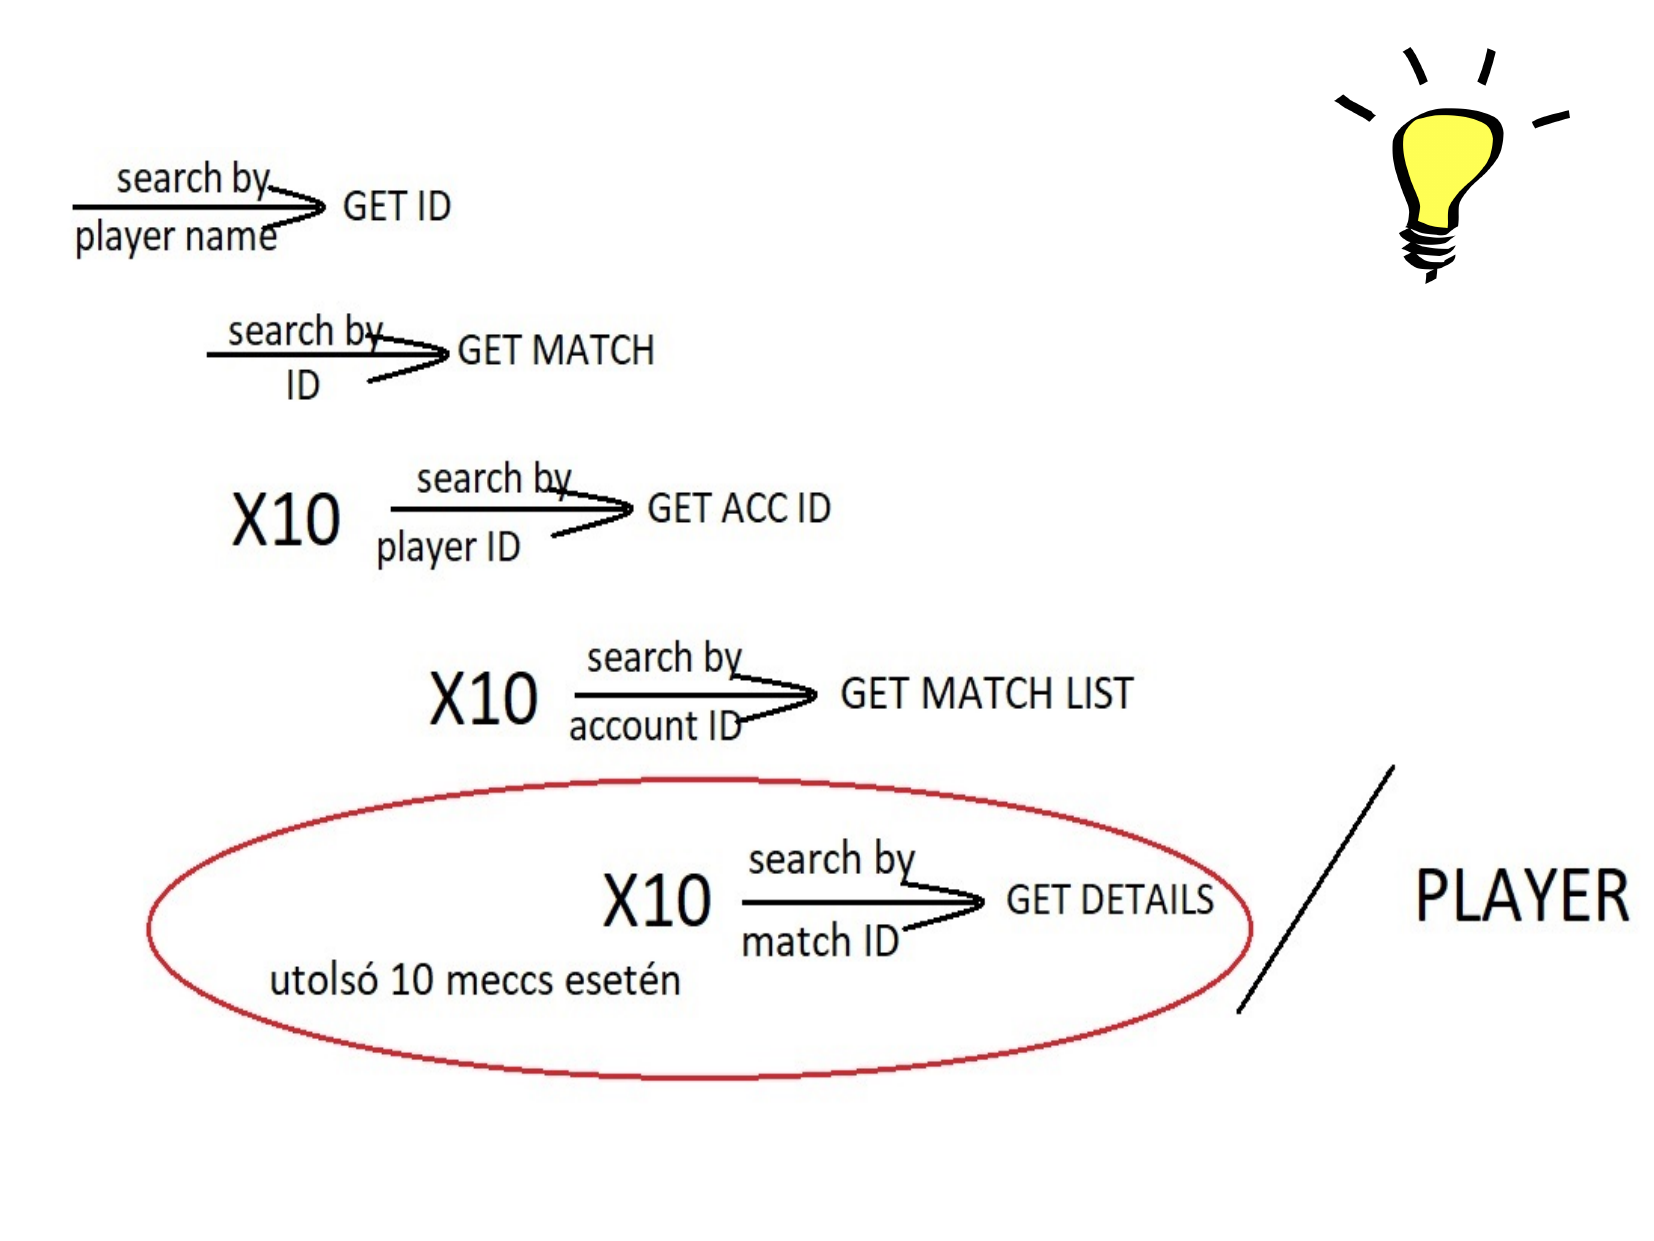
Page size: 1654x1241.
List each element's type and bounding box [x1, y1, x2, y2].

picture [0, 47, 1653, 1111]
